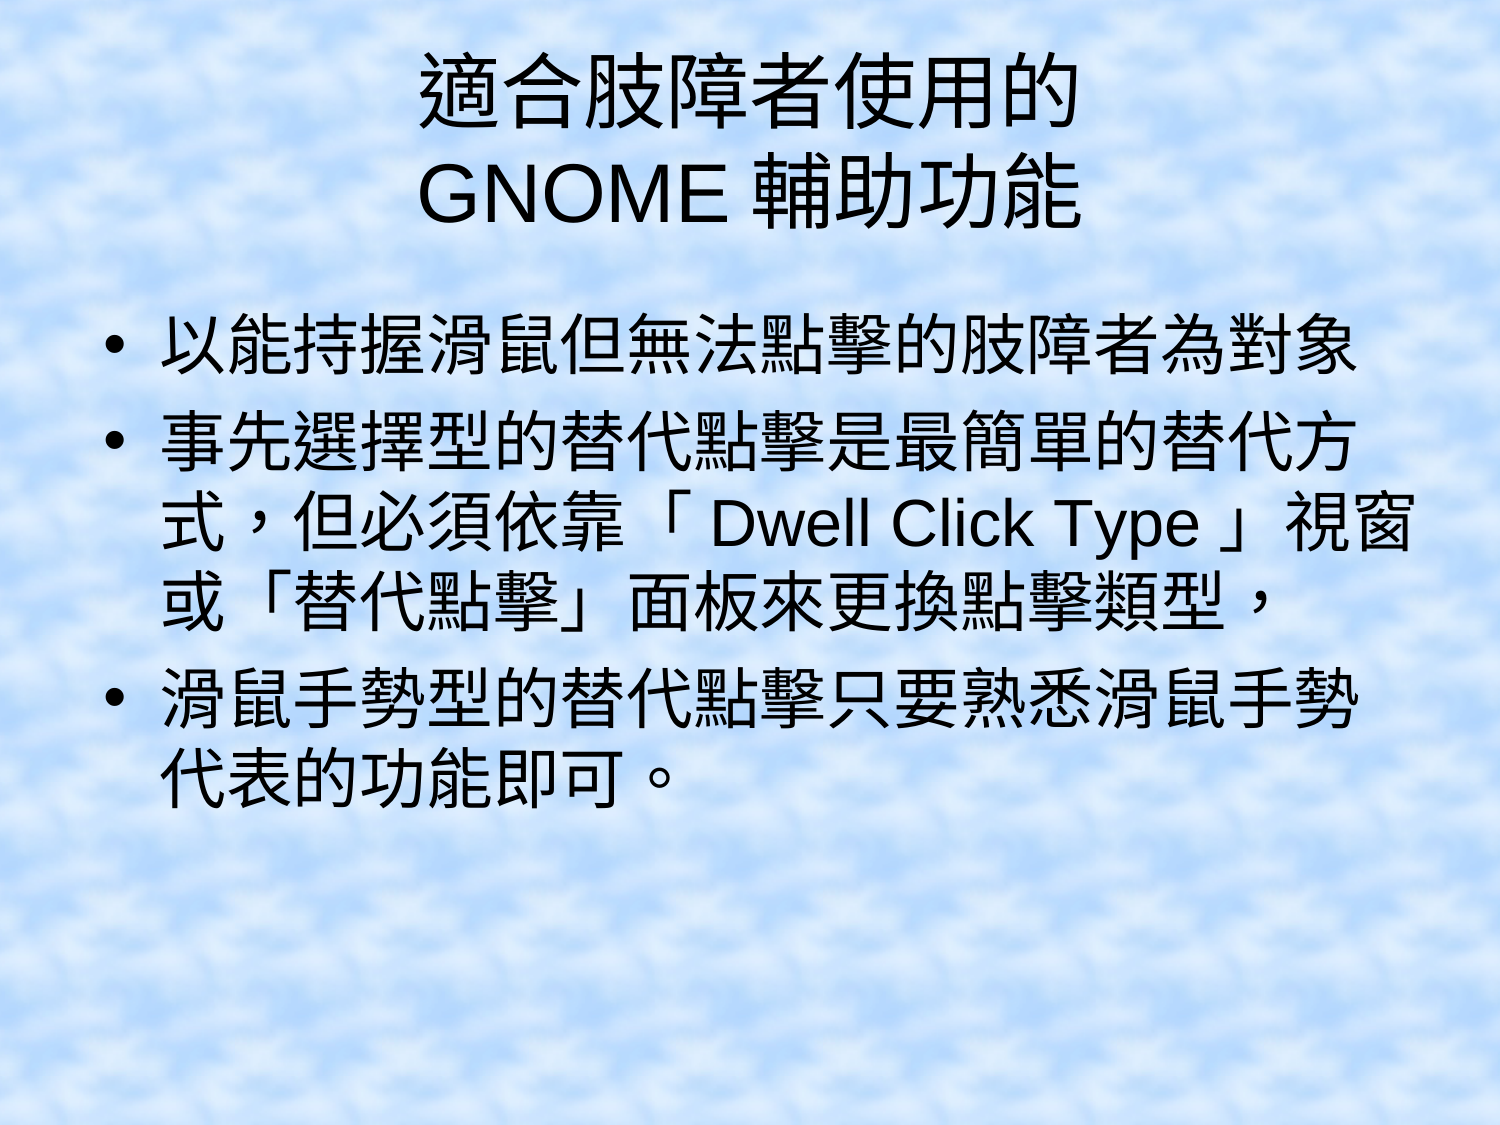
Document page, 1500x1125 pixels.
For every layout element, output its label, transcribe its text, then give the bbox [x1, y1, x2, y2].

list 以能持握滑鼠但無法點擊的肢障者為對象 事先選擇型的替代點擊是最簡單的替代方式，但必須依靠「Dwell Click Type」視窗或「替代點擊」面板來更換點擊類型， 滑鼠手勢型的替代點擊只要熟悉滑鼠手勢代表的功能即可。 [88, 295, 1439, 886]
title 適合肢障者使用的 GNOME輔助功能 [75, 20, 1426, 257]
picture [0, 0, 1500, 1125]
